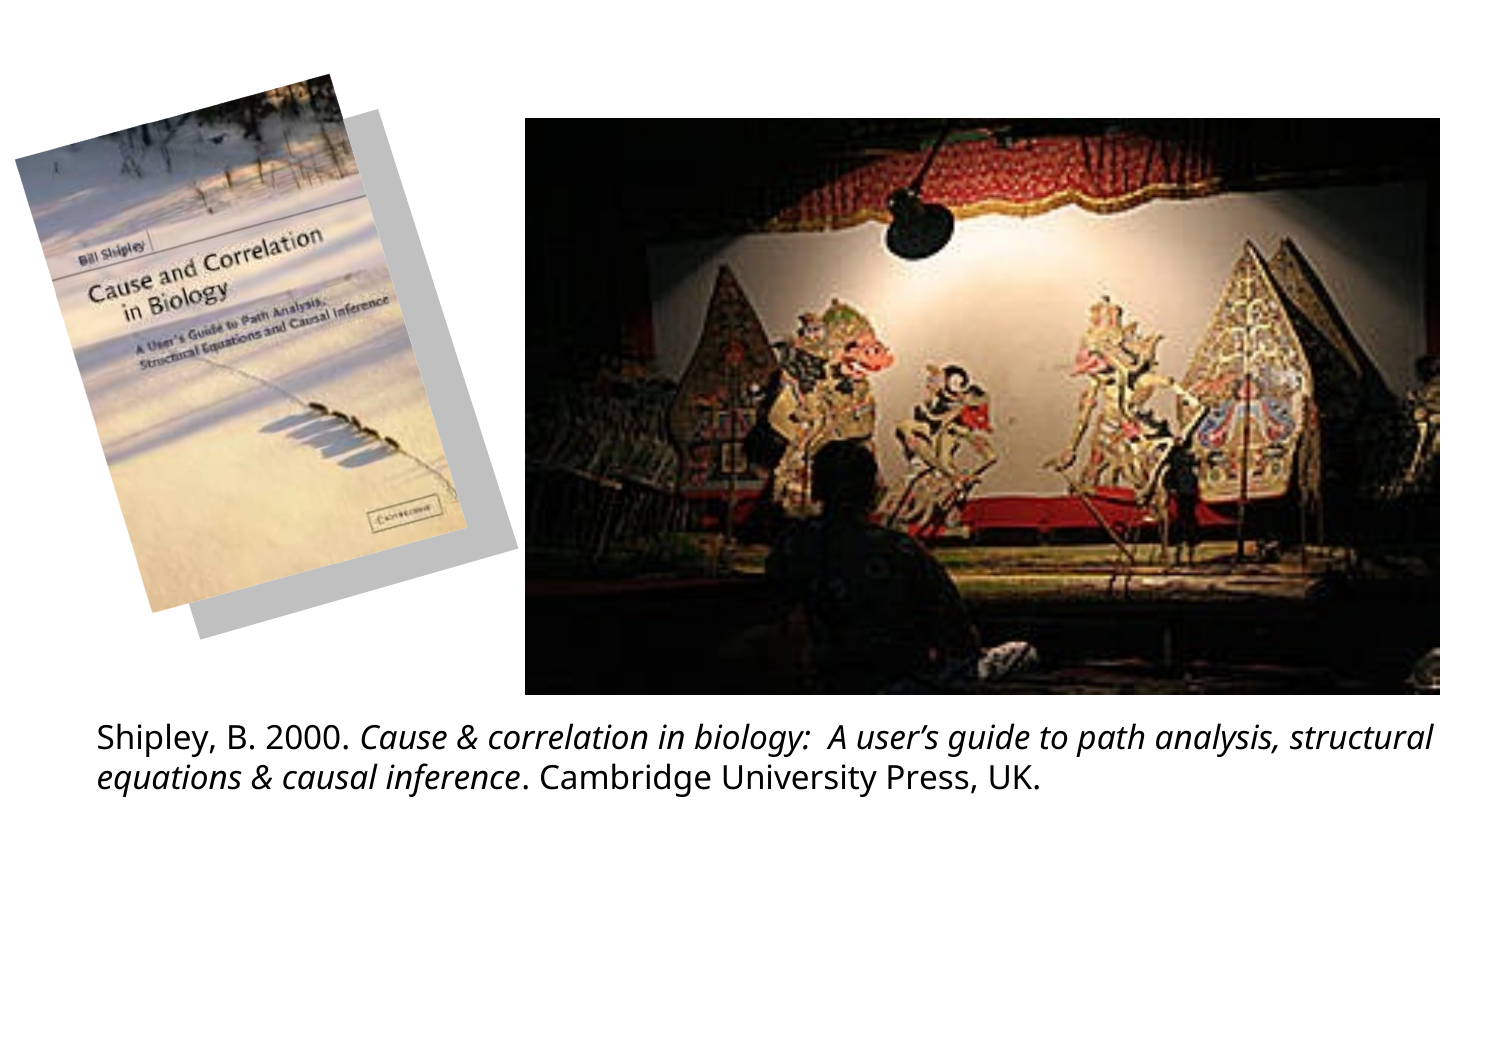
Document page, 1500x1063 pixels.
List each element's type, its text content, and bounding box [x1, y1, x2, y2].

picture [14, 73, 467, 613]
text_box Shipley, B. 2000. Cause & correlation in biology: A user’s guide to path analysis, structural equations & causal inference. Cambridge University Press, UK. [81, 708, 1477, 804]
picture [525, 118, 1440, 695]
text_box [189, 110, 518, 639]
